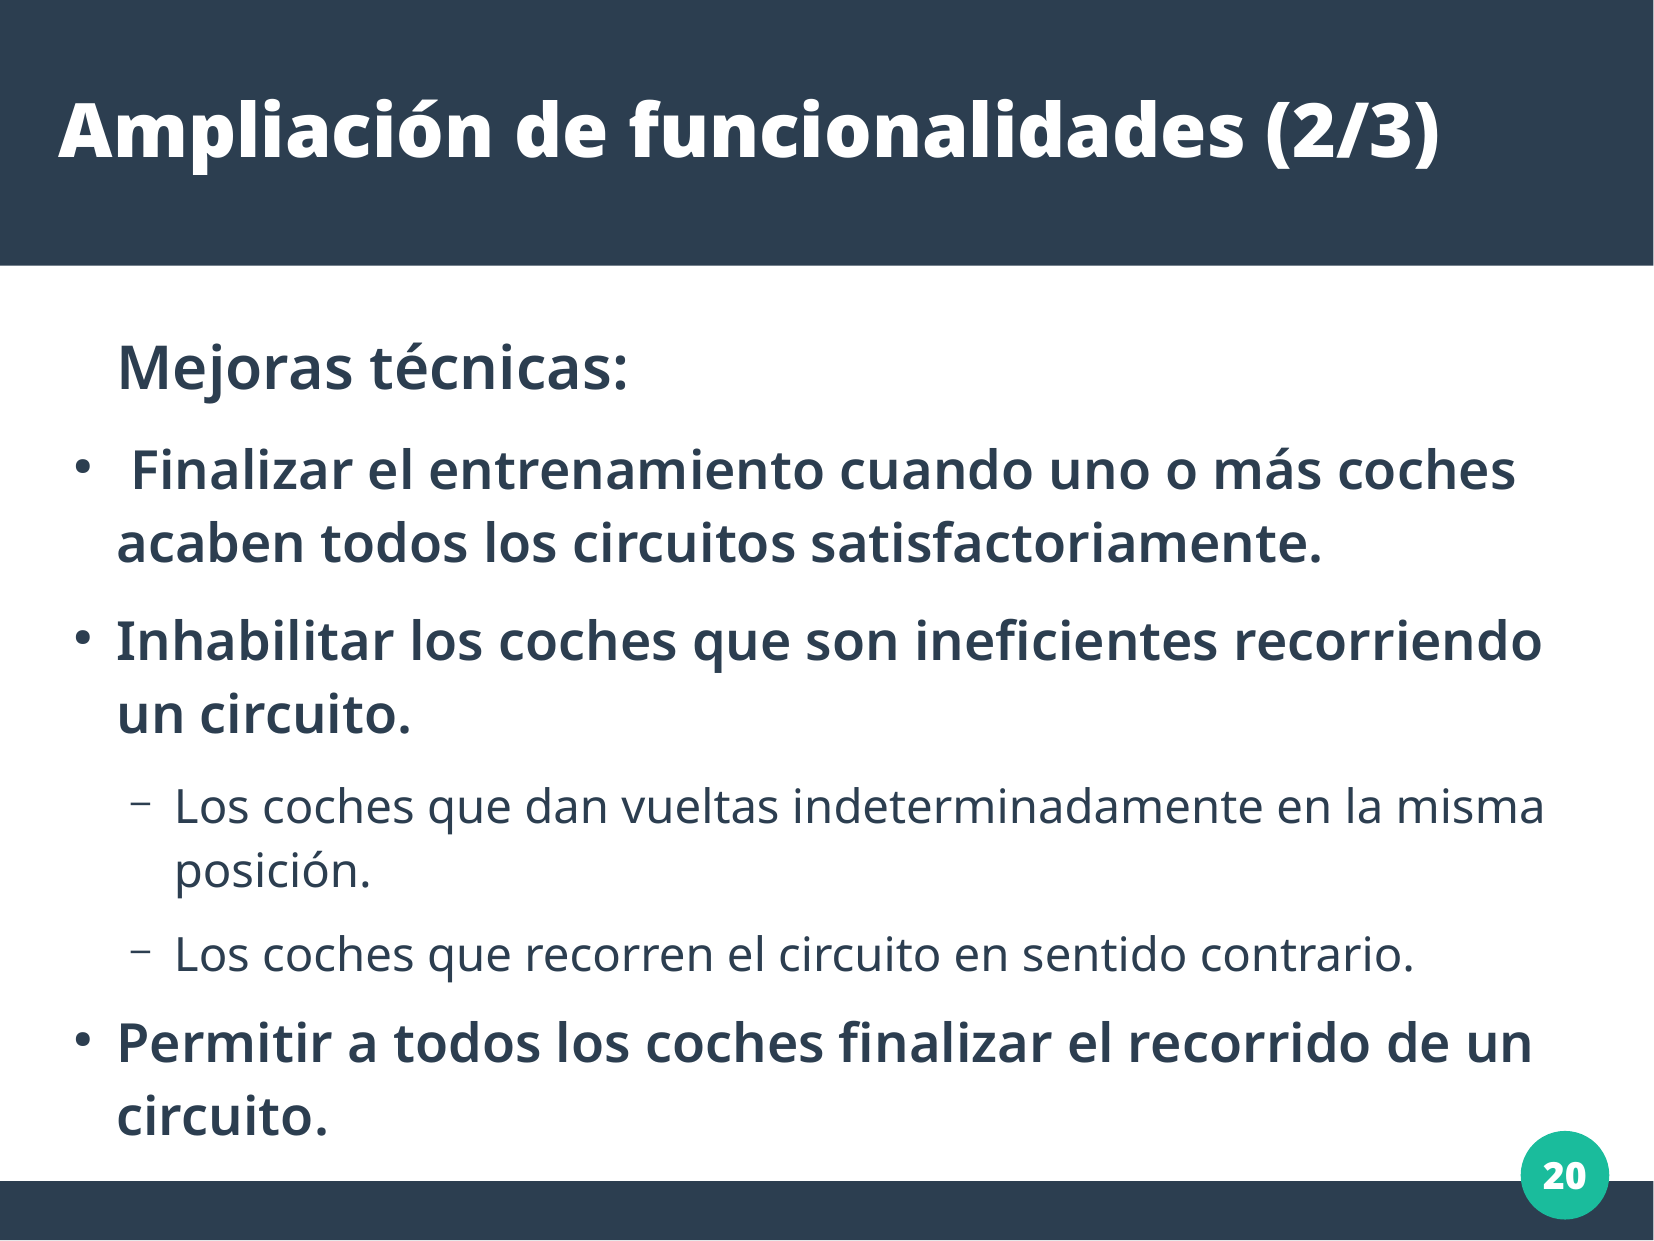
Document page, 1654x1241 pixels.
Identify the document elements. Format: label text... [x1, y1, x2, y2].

list Mejoras técnicas: Finalizar el entrenamiento cuando uno o más coches acaben todos los circuitos satisfactoriamente. Inhabilitar los coches que son ineficientes recorriendo un circuito. Los coches que dan vueltas indeterminadamente en la misma posición. Los coches que recorren el circuito en sentido contrario. Permitir a todos los coches finalizar el recorrido de un circuito. [59, 324, 1595, 1152]
title Ampliación de funcionalidades (2/3) [59, 49, 1595, 207]
